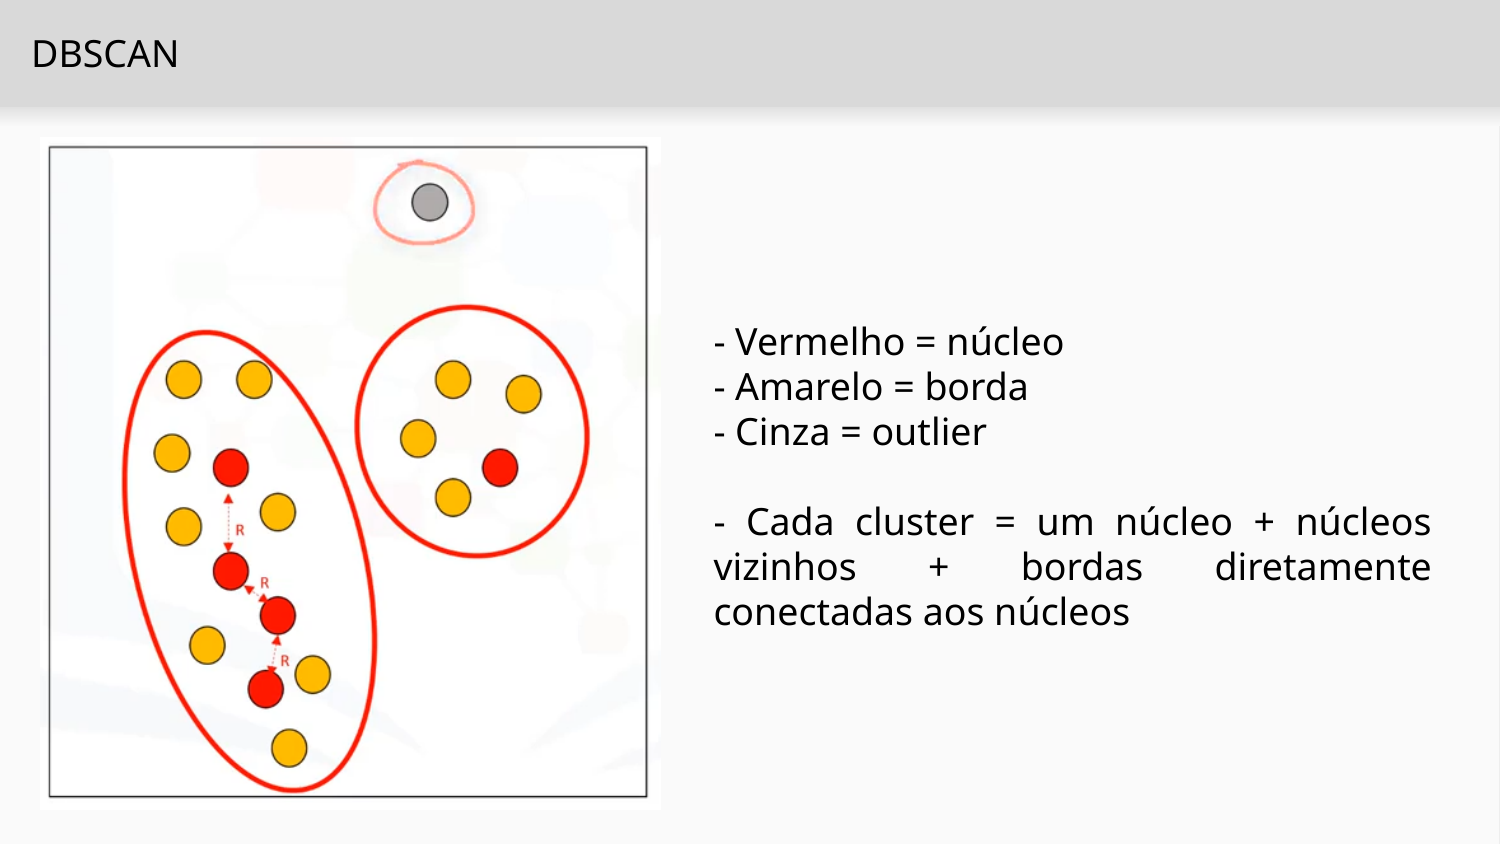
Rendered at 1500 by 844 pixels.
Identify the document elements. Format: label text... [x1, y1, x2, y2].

title DBSCAN [16, 2, 1464, 102]
picture [40, 137, 661, 810]
list - Vermelho = núcleo - Amarelo = borda - Cinza = outlier - Cada cluster = um núcleo + núcleos vizinhos + bordas diretamente conectadas aos núcleos [698, 302, 1448, 810]
